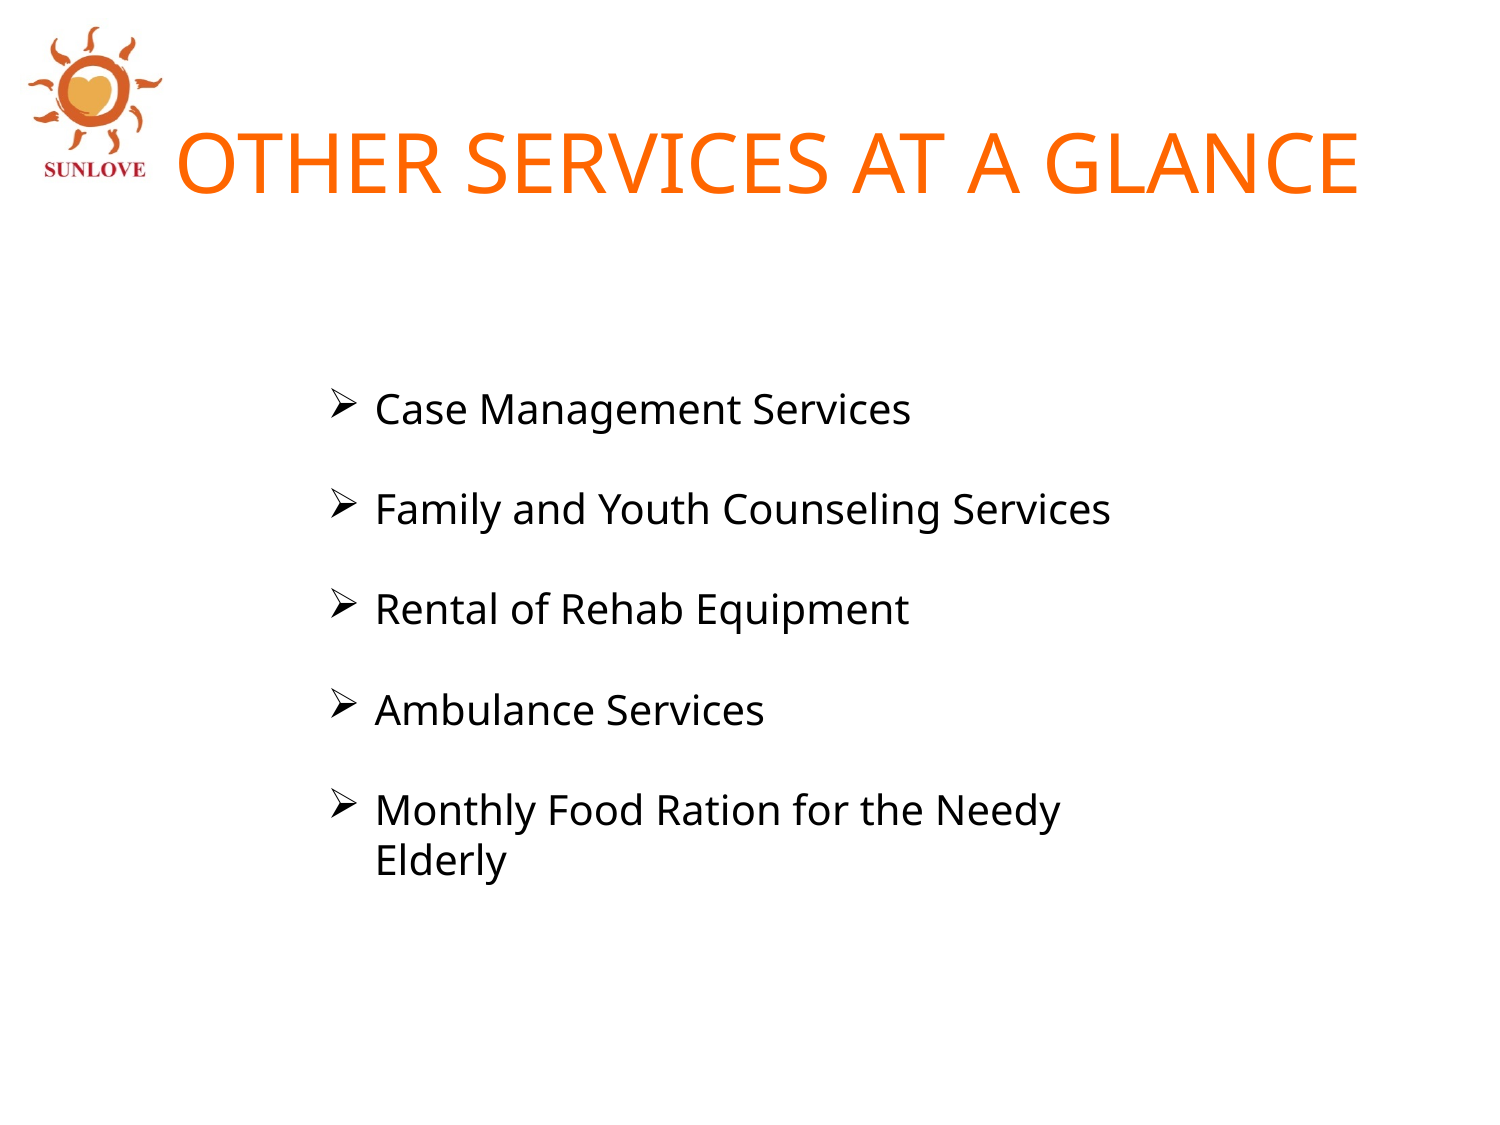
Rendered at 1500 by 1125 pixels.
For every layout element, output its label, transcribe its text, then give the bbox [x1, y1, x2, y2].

picture [20, 18, 170, 185]
title OTHER SERVICES AT A GLANCE [147, 66, 1412, 254]
text_box Case Management Services Family and Youth Counseling Services Rental of Rehab Equipment Ambulance Services Monthly Food Ration for the Needy Elderly [312, 325, 1164, 941]
